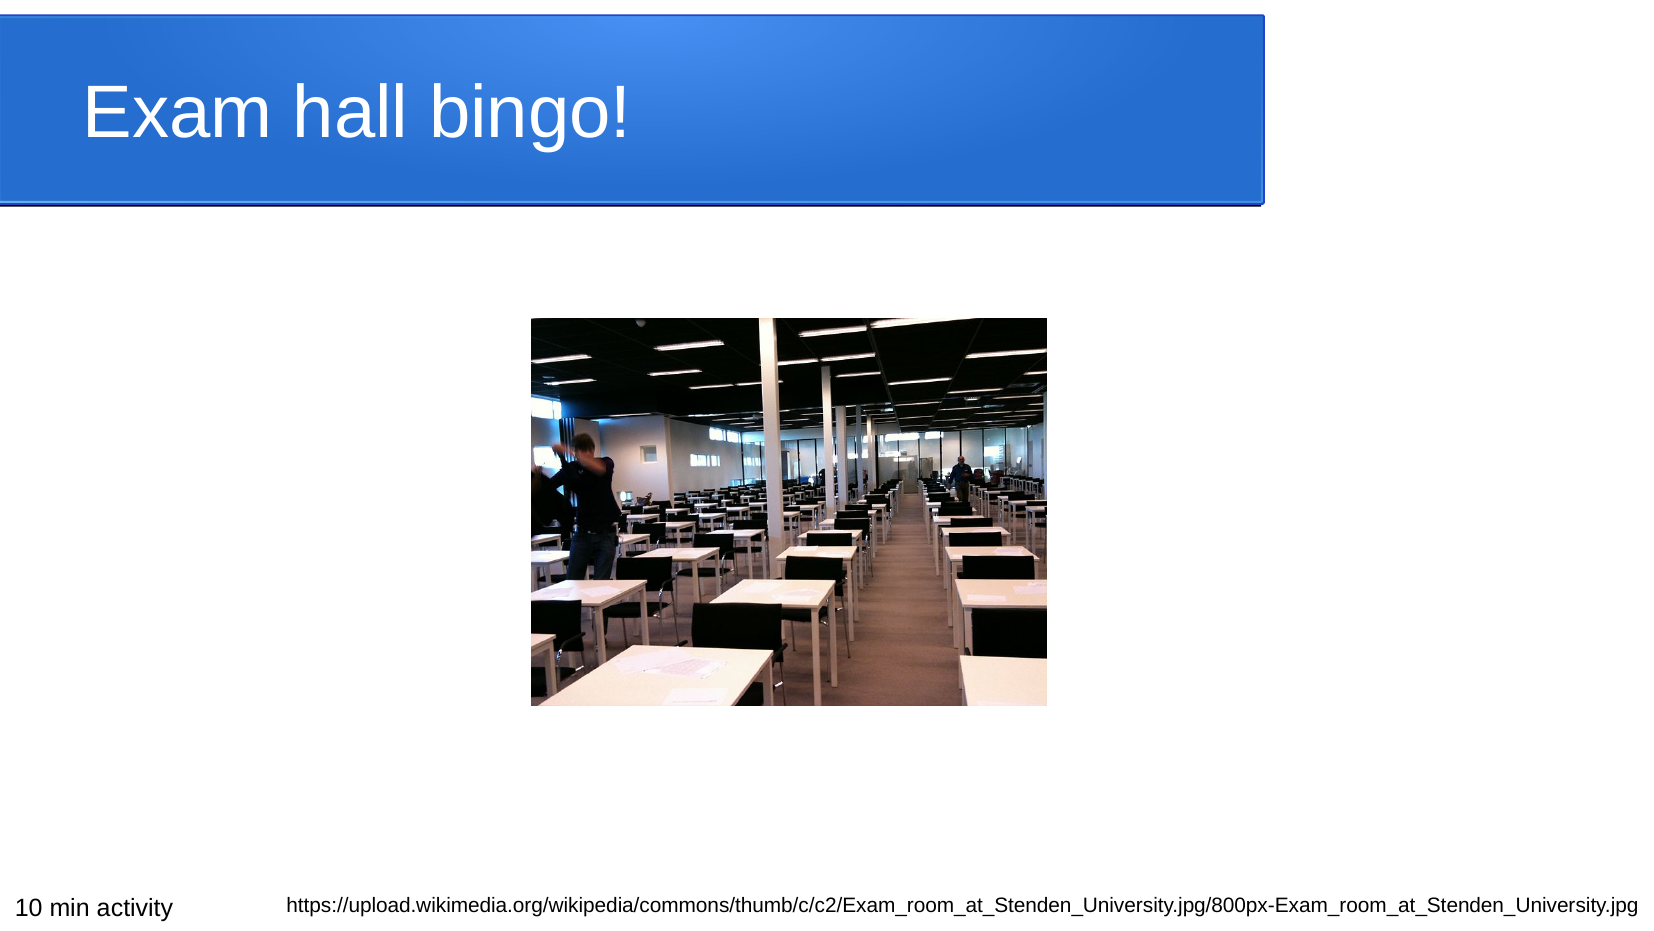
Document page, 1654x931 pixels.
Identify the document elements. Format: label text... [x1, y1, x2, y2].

title Exam hall bingo! [82, 35, 1235, 189]
text_box 10 min activity [0, 885, 201, 929]
picture [531, 318, 1047, 706]
text_box https://upload.wikimedia.org/wikipedia/commons/thumb/c/c2/Exam_room_at_Stenden_University.jpg/800px-Exam_room_at_Stenden_University.jpg [271, 885, 1654, 926]
